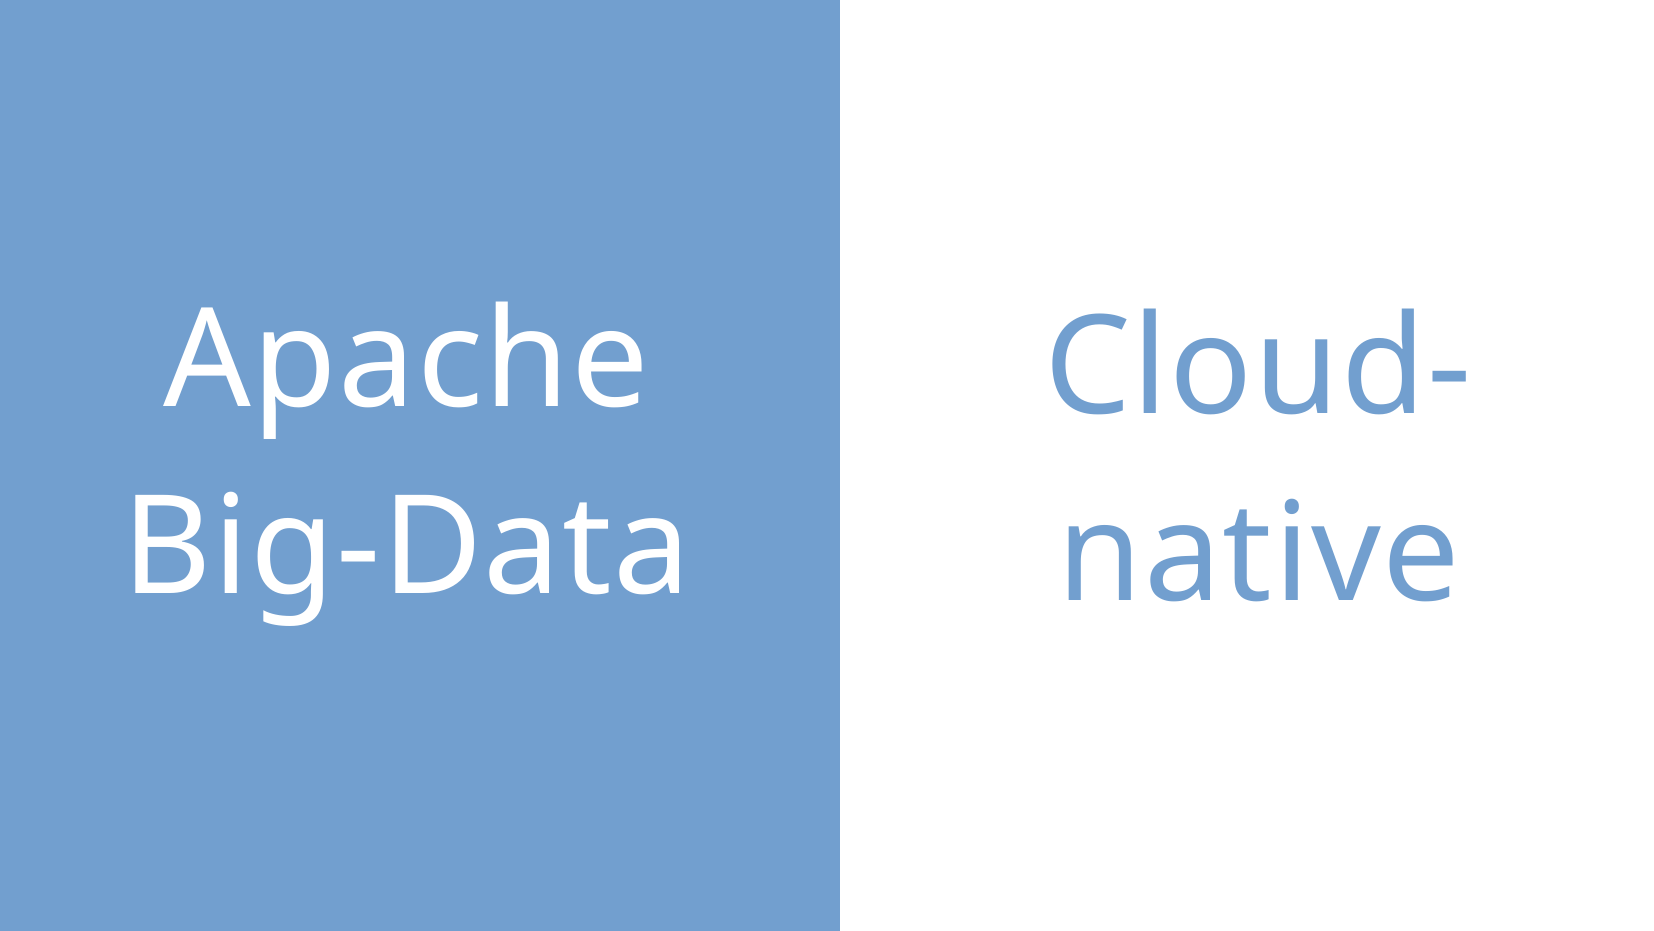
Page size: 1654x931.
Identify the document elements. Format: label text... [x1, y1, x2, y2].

text_box [0, 0, 840, 931]
title Cloud- native [915, 286, 1603, 622]
title Apache Big-Data [63, 279, 751, 615]
